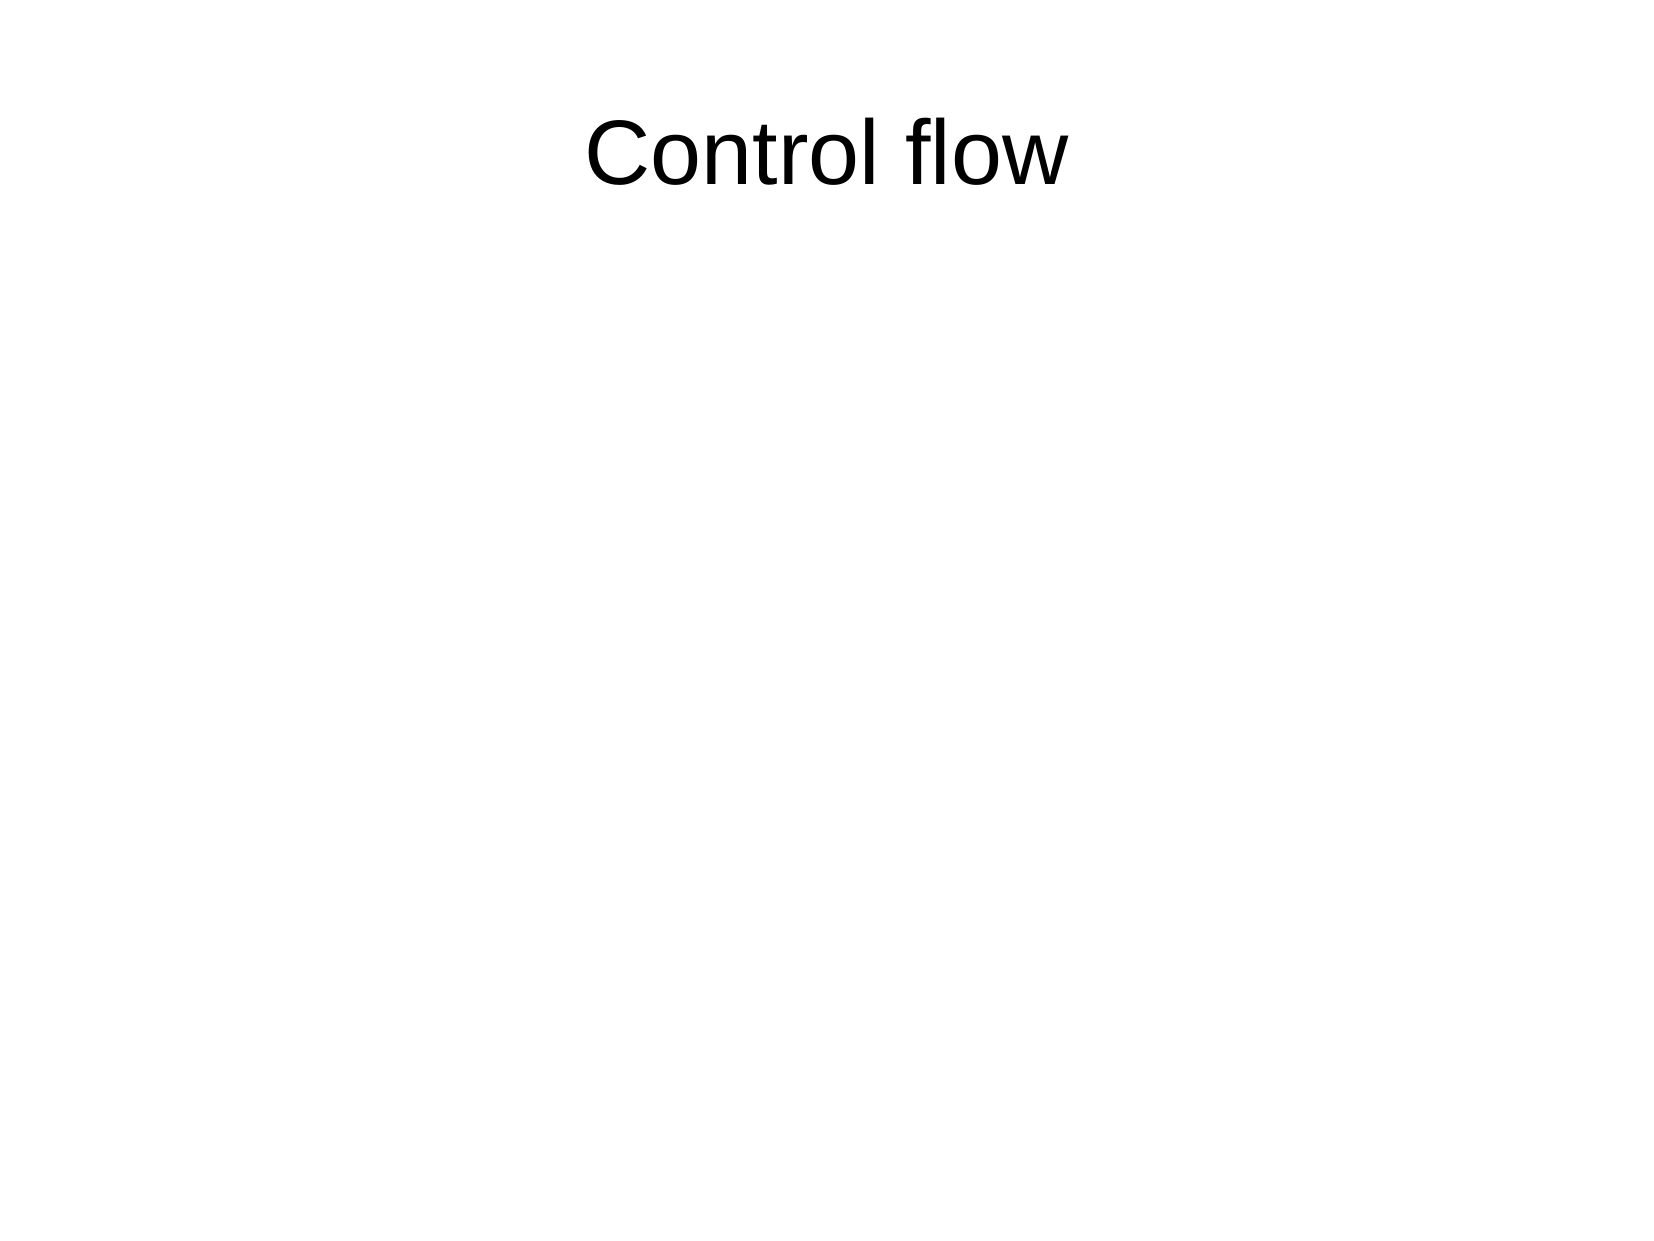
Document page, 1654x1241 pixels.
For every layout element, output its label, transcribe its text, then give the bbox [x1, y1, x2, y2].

title Control flow [82, 49, 1571, 257]
